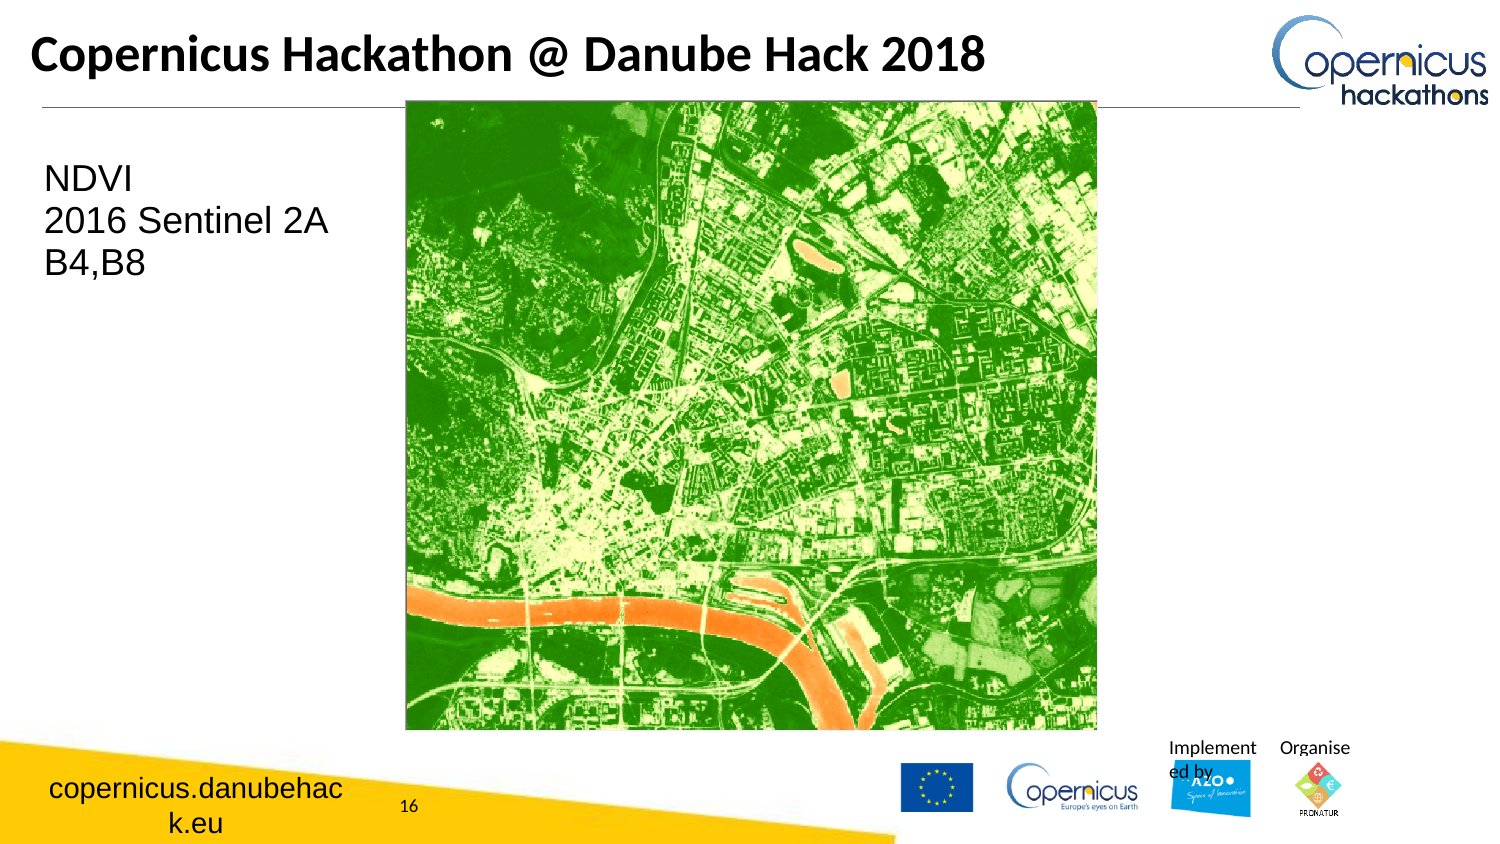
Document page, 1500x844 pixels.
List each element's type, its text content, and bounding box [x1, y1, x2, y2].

text_box NDVI 2016 Sentinel 2A B4,B8 [29, 150, 601, 291]
slide_number <number> [384, 782, 722, 827]
footer copernicus.danubehack.eu [28, 782, 365, 827]
picture [1272, 15, 1489, 105]
picture [0, 100, 1252, 844]
picture [1280, 756, 1356, 821]
title Copernicus Hackathon @ Danube Hack 2018 [15, 23, 1288, 86]
